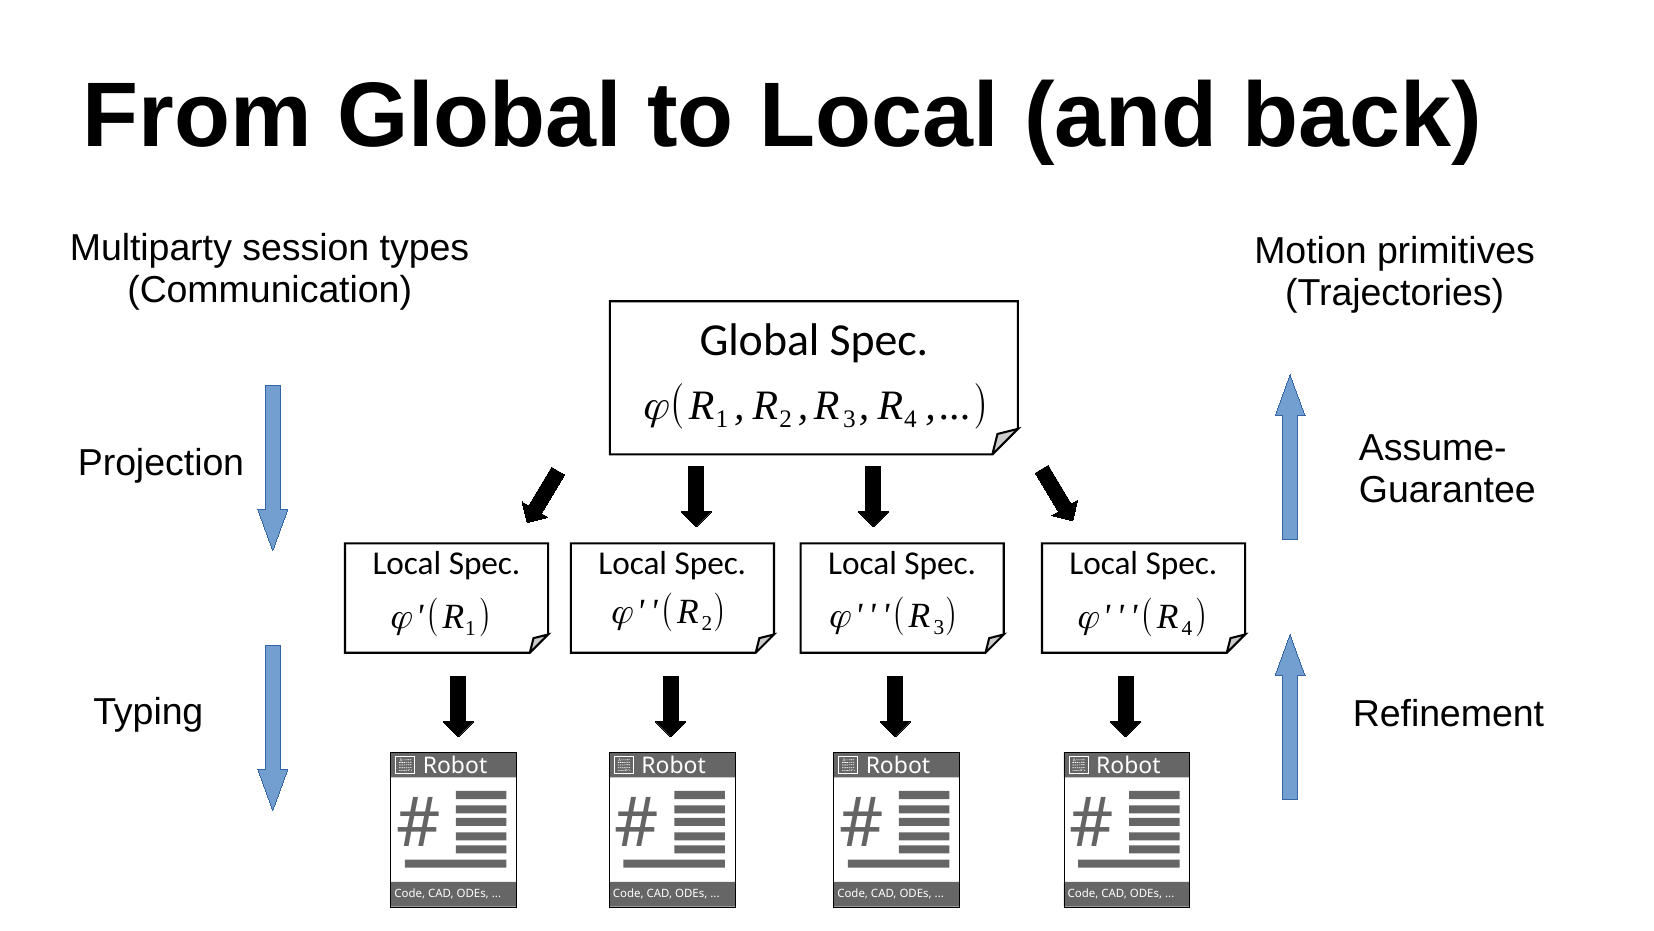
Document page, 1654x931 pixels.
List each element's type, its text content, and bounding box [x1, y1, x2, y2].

text_box [1275, 374, 1306, 540]
text_box [655, 676, 686, 737]
text_box [1110, 676, 1141, 737]
text_box Global Spec. [609, 301, 1018, 455]
text_box Assume-Guarantee [1344, 419, 1596, 532]
text_box Motion primitives (Trajectories) [1239, 222, 1550, 322]
text_box [880, 676, 911, 737]
text_box [257, 645, 288, 811]
text_box Local Spec. [1041, 543, 1246, 653]
chart [600, 589, 734, 636]
text_box Local Spec. [345, 543, 549, 653]
chart [818, 594, 966, 640]
text_box Local Spec. [800, 543, 1004, 653]
chart [379, 594, 499, 641]
text_box Multiparty session types (Communication) [55, 219, 485, 318]
text_box Projection [63, 434, 260, 491]
text_box Refinement [1338, 685, 1560, 743]
picture [390, 752, 517, 908]
title From Global to Local (and back) [82, 37, 1571, 193]
picture [1063, 752, 1191, 908]
text_box [257, 385, 288, 551]
chart [630, 379, 997, 434]
text_box [443, 676, 474, 737]
text_box [858, 466, 889, 527]
text_box [1035, 465, 1078, 521]
text_box [681, 466, 712, 527]
text_box [1275, 634, 1306, 800]
text_box Local Spec. [570, 543, 774, 653]
chart [1066, 594, 1215, 641]
text_box Typing [78, 683, 219, 740]
text_box [522, 467, 565, 523]
picture [608, 752, 736, 908]
picture [832, 752, 960, 908]
